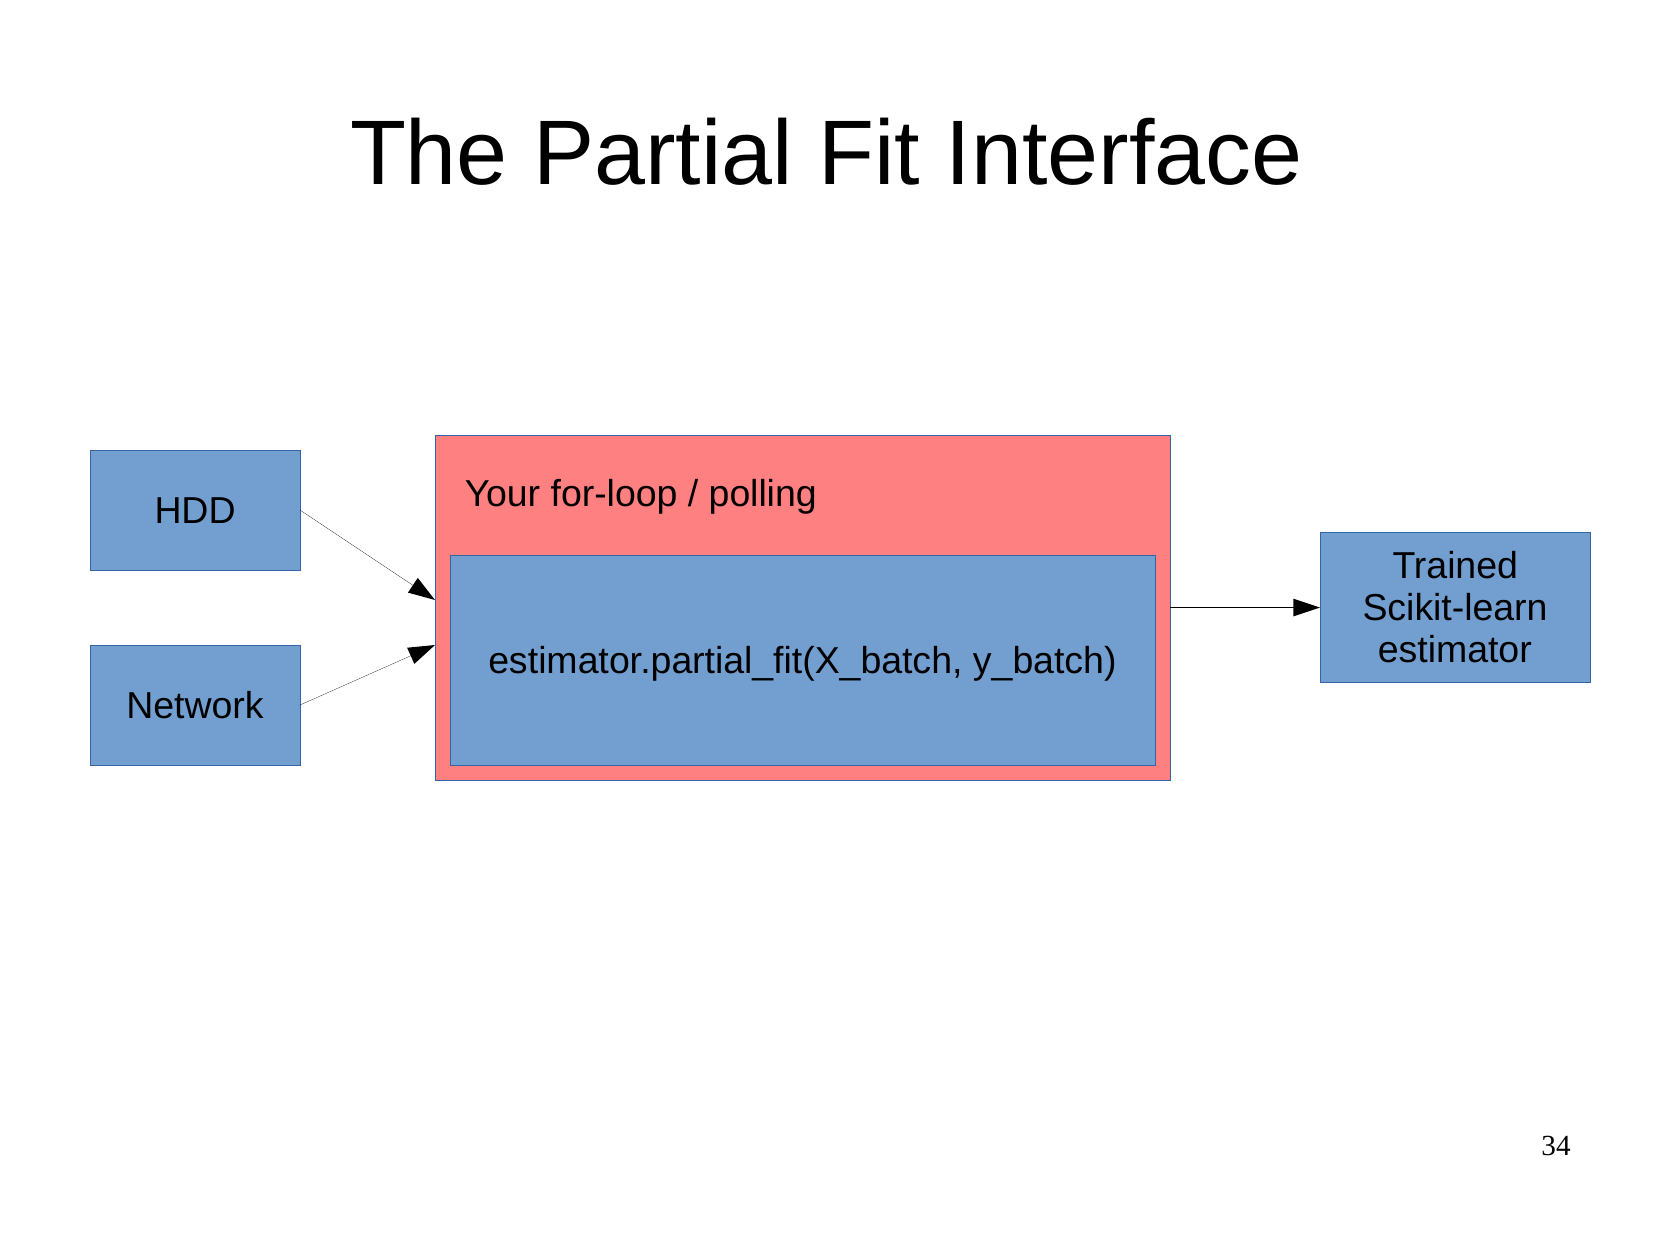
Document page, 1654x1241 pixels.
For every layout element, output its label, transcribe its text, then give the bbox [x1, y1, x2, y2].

text_box Your for-loop / polling [450, 465, 1111, 564]
title The Partial Fit Interface [82, 49, 1571, 257]
text_box [435, 435, 1171, 781]
text_box Network [90, 645, 301, 766]
text_box HDD [90, 450, 301, 571]
text_box Trained Scikit-learn estimator [1320, 532, 1591, 683]
text_box estimator.partial_fit(X_batch, y_batch) [450, 555, 1156, 766]
